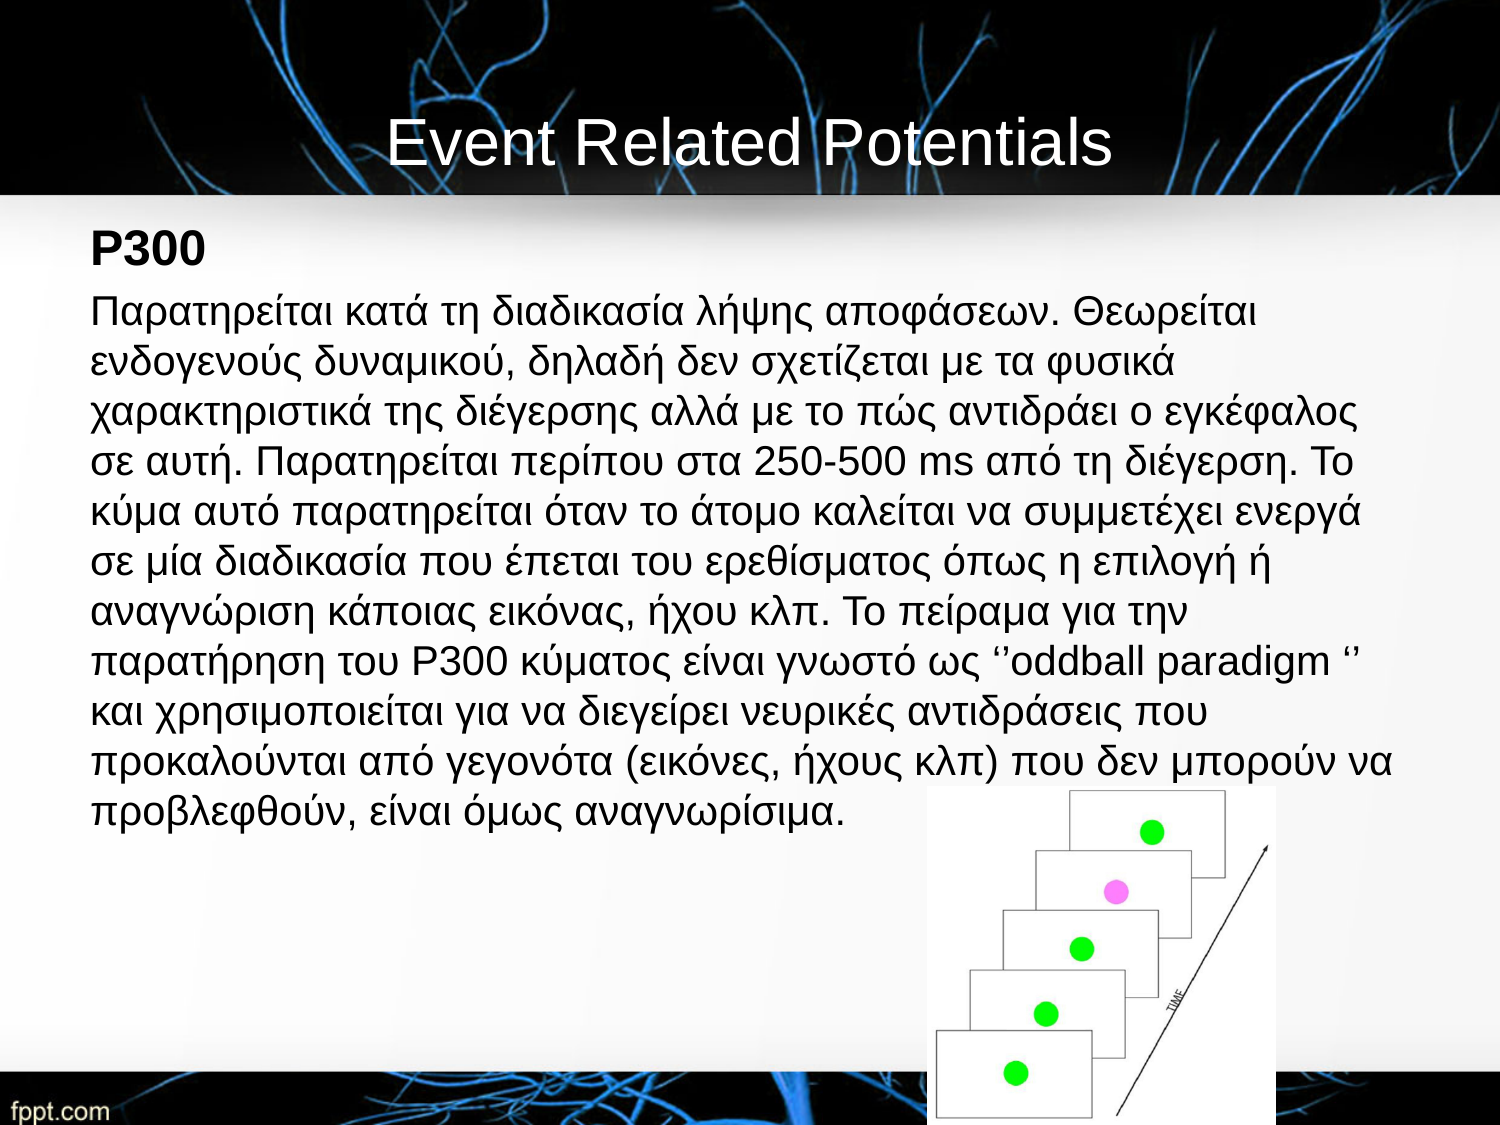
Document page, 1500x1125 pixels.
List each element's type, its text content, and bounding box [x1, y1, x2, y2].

list P300 Παρατηρείται κατά τη διαδικασία λήψης αποφάσεων. Θεωρείται ενδογενούς δυναμικού, δηλαδή δεν σχετίζεται με τα φυσικά χαρακτηριστικά της διέγερσης αλλά με το πώς αντιδράει ο εγκέφαλος σε αυτή. Παρατηρείται περίπου στα 250-500 ms από τη διέγερση. Το κύμα αυτό παρατηρείται όταν το άτομο καλείται να συμμετέχει ενεργά σε μία διαδικασία που έπεται του ερεθίσματος όπως η επιλογή ή αναγνώριση κάποιας εικόνας, ήχου κλπ. Το πείραμα για την παρατήρηση του Ρ300 κύματος είναι γνωστό ως ‘’oddball paradigm ‘’ και χρησιμοποιείται για να διεγείρει νευρικές αντιδράσεις που προκαλούνται από γεγονότα (εικόνες, ήχους κλπ) που δεν μπορούν να προβλεφθούν, είναι όμως αναγνωρίσιμα. [75, 208, 1425, 951]
picture [0, 0, 1500, 1125]
title Event Related Potentials [75, 45, 1425, 208]
